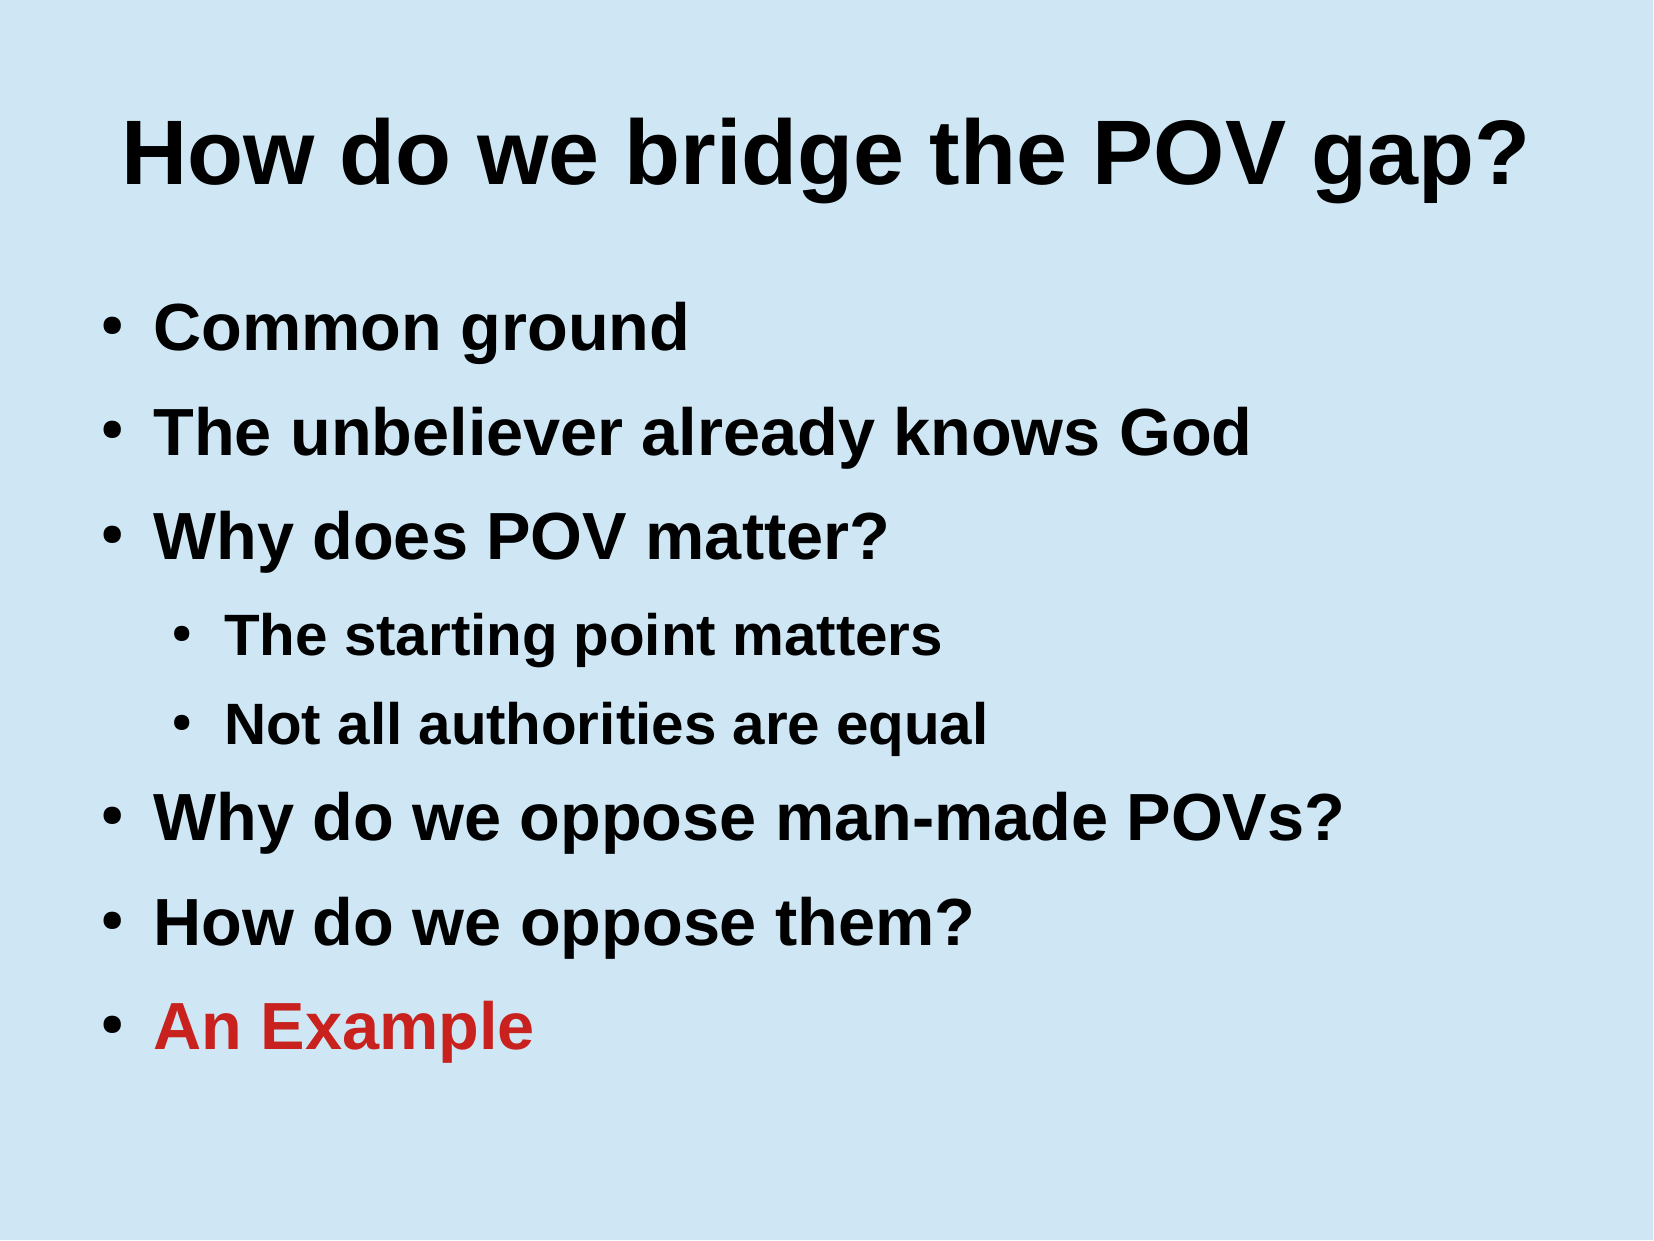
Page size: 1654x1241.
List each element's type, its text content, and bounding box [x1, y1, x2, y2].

title How do we bridge the POV gap? [29, 49, 1625, 257]
list Common ground The unbeliever already knows God Why does POV matter? The starting point matters Not all authorities are equal Why do we oppose man-made POVs? How do we oppose them? An Example [82, 290, 1571, 1064]
